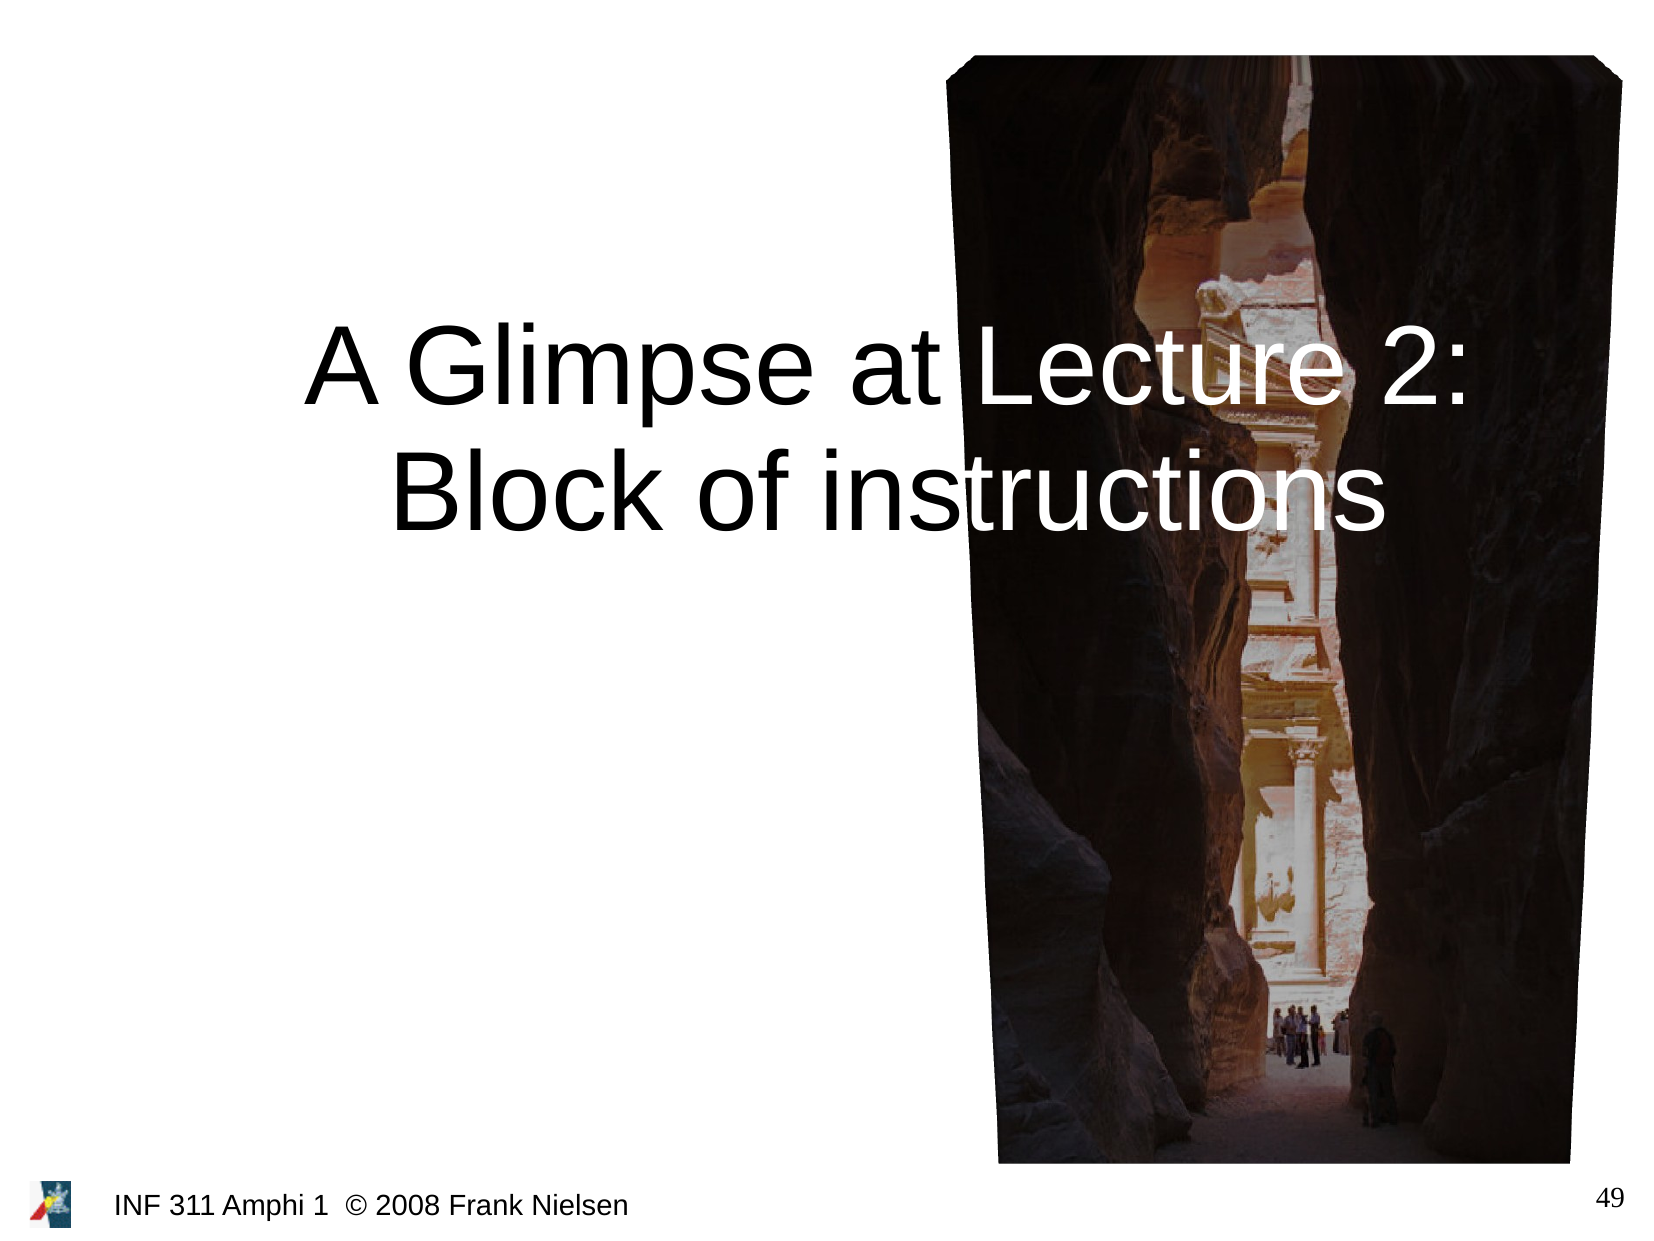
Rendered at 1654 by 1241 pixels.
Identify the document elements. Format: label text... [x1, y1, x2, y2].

picture [29, 1181, 71, 1228]
picture [947, 56, 1622, 1163]
text_box A Glimpse at Lecture 2: Block of instructions [289, 295, 1489, 599]
